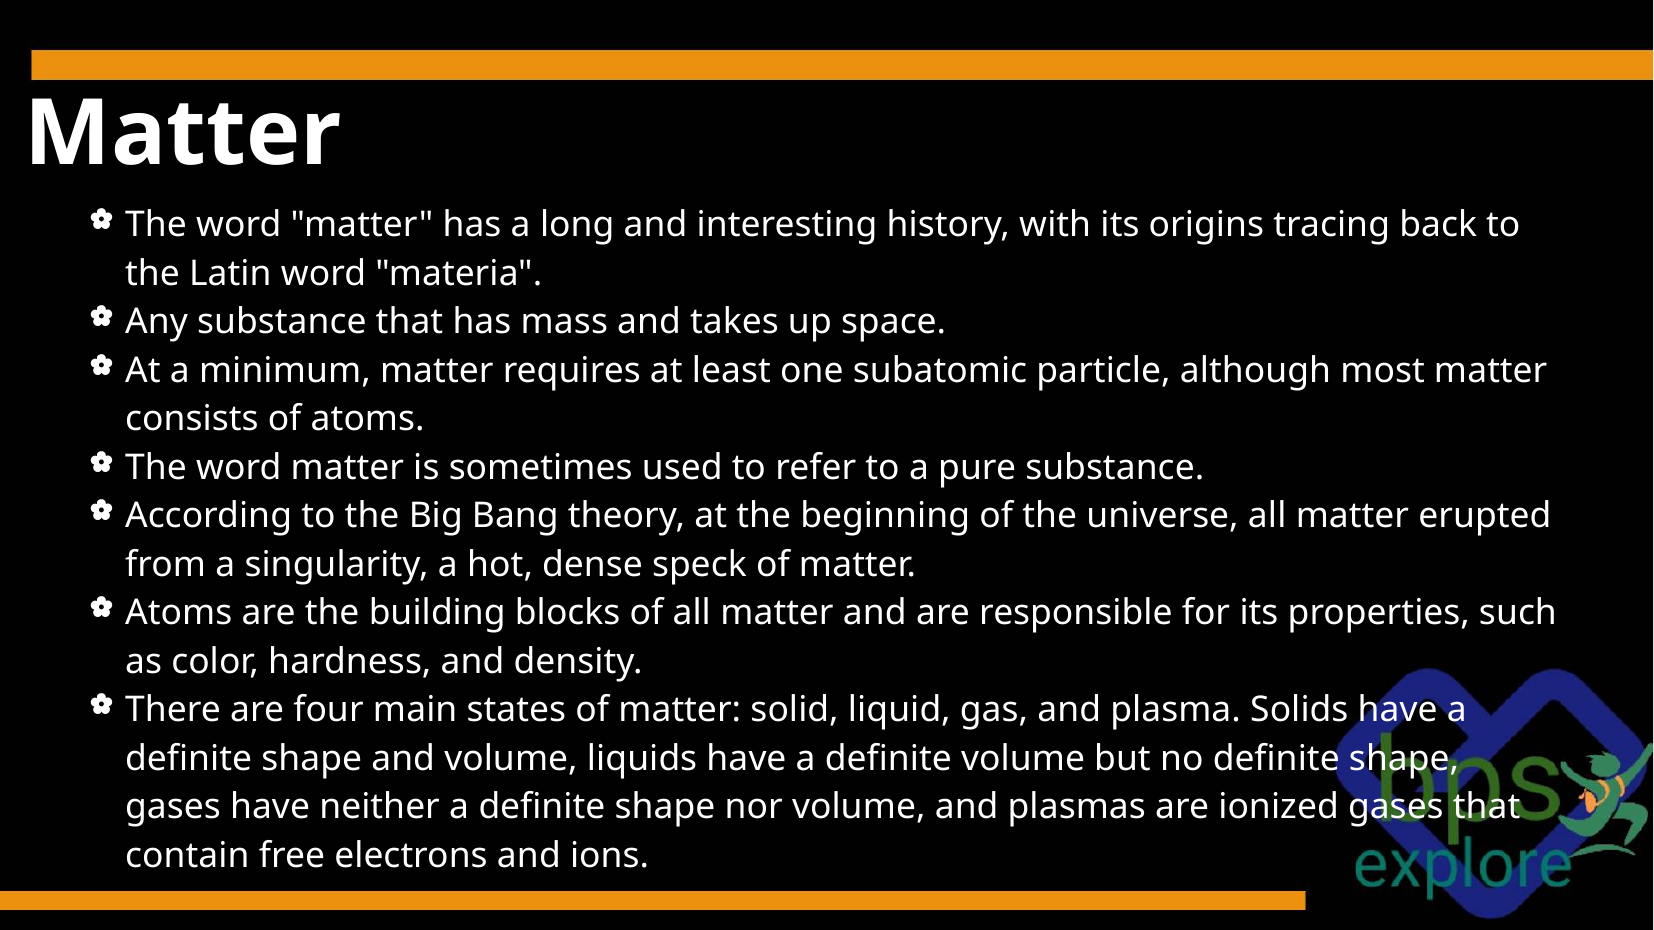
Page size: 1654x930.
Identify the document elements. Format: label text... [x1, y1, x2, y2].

title Matter [0, 66, 368, 192]
picture [0, 0, 1654, 930]
text_box The word "matter" has a long and interesting history, with its origins tracing back to the Latin word "materia". Any substance that has mass and takes up space. At a minimum, matter requires at least one subatomic particle, although most matter consists of atoms. The word matter is sometimes used to refer to a pure substance. According to the Big Bang theory, at the beginning of the universe, all matter erupted from a singularity, a hot, dense speck of matter. Atoms are the building blocks of all matter and are responsible for its properties, such as color, hardness, and density. There are four main states of matter: solid, liquid, gas, and plasma. Solids have a definite shape and volume, liquids have a definite volume but no definite shape, gases have neither a definite shape nor volume, and plasmas are ionized gases that contain free electrons and ions. [75, 191, 1576, 886]
